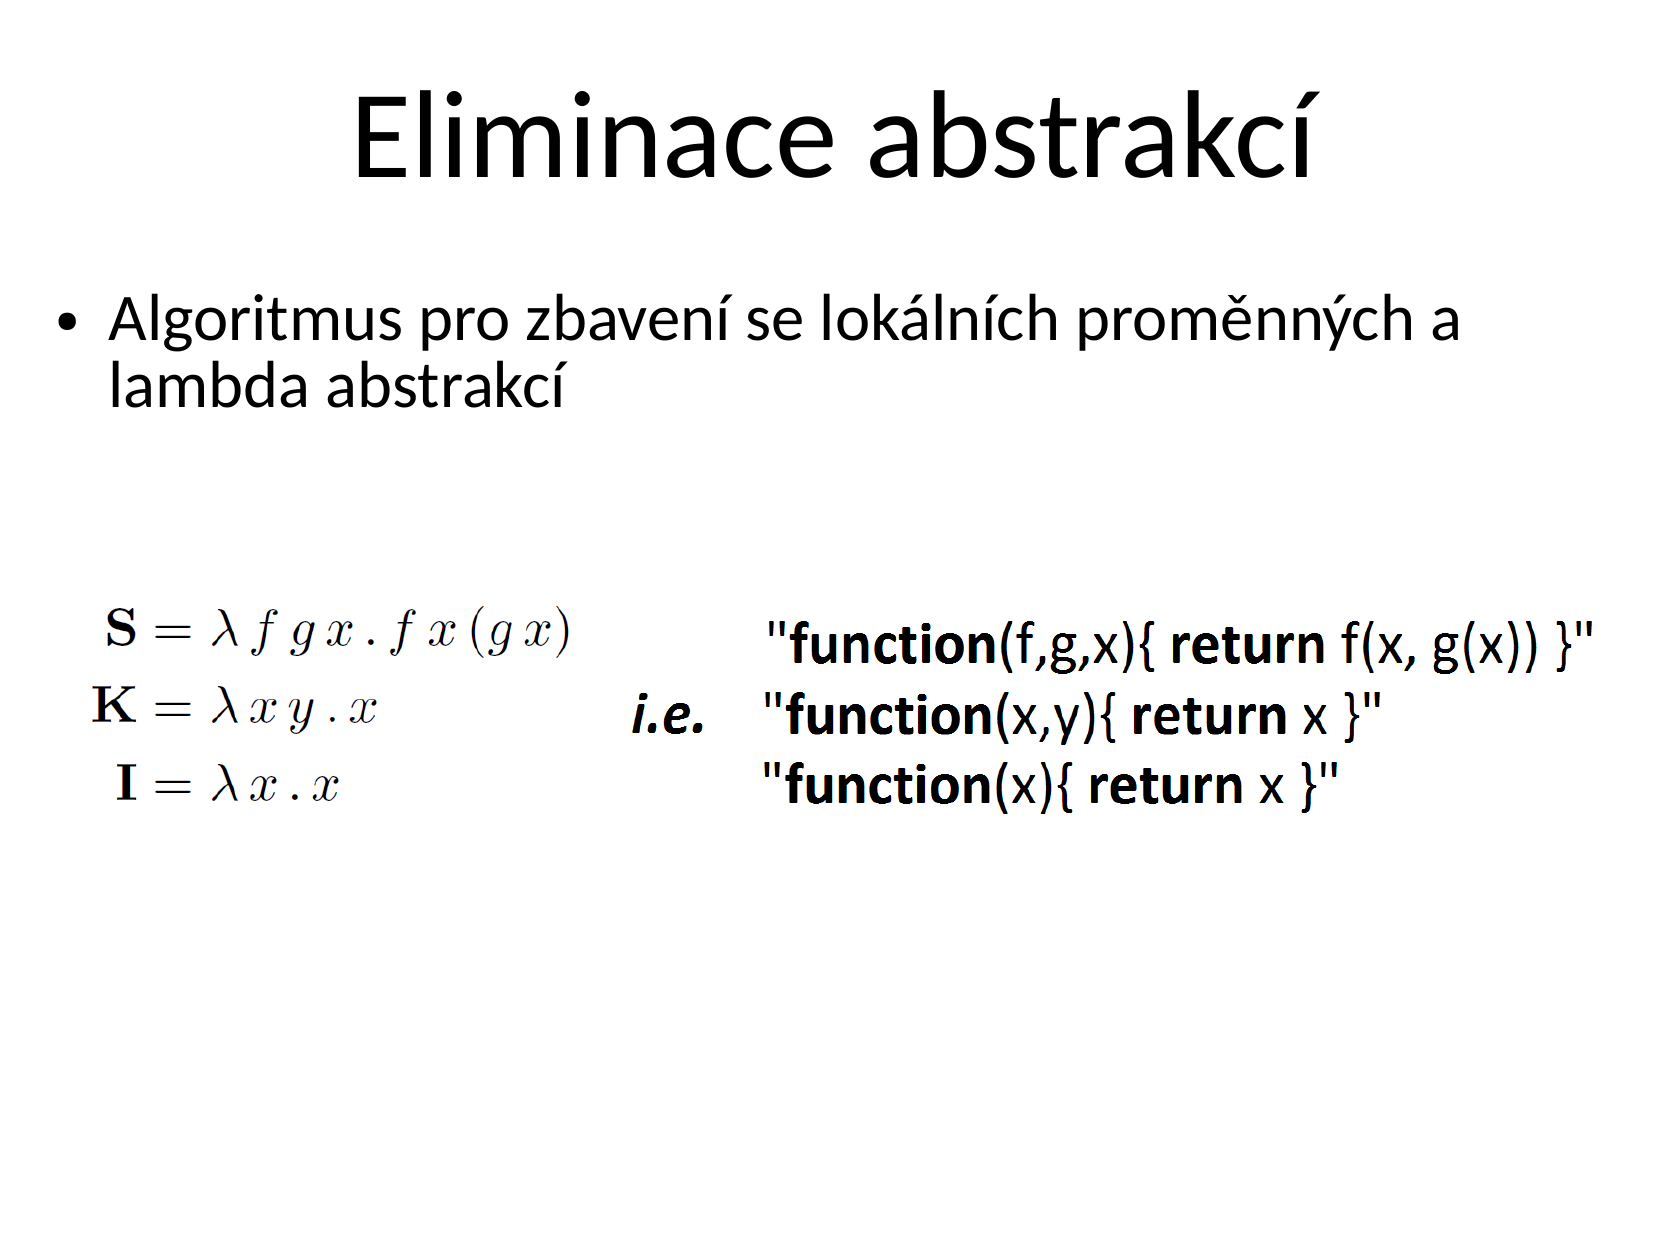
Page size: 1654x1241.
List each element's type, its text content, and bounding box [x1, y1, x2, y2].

picture [72, 580, 1613, 837]
list Algoritmus pro zbavení se lokálních proměnných a lambda abstrakcí [37, 290, 1636, 496]
title Eliminace abstrakcí [90, 70, 1579, 223]
